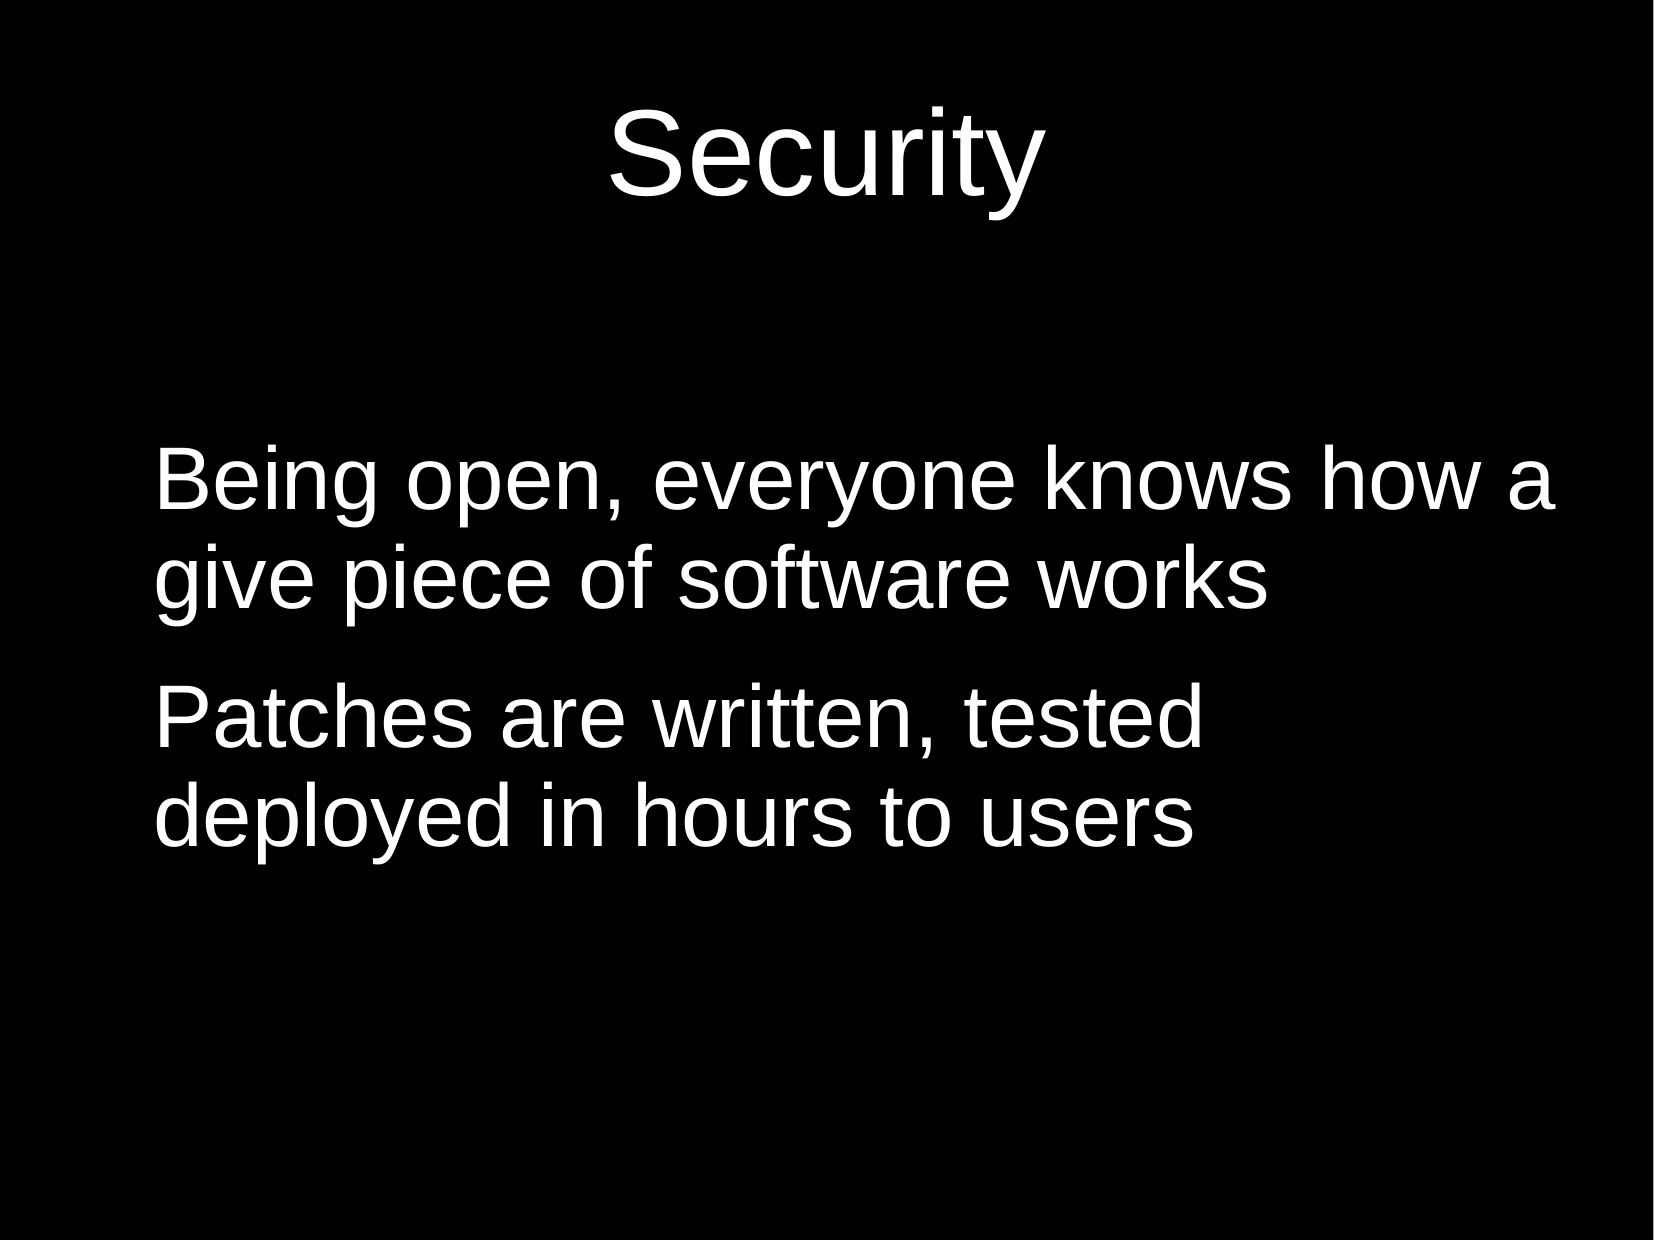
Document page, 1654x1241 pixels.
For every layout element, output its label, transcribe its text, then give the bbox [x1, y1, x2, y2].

list Being open, everyone knows how a give piece of software works Patches are written, tested deployed in hours to users [82, 290, 1571, 1010]
title Security [82, 49, 1571, 257]
